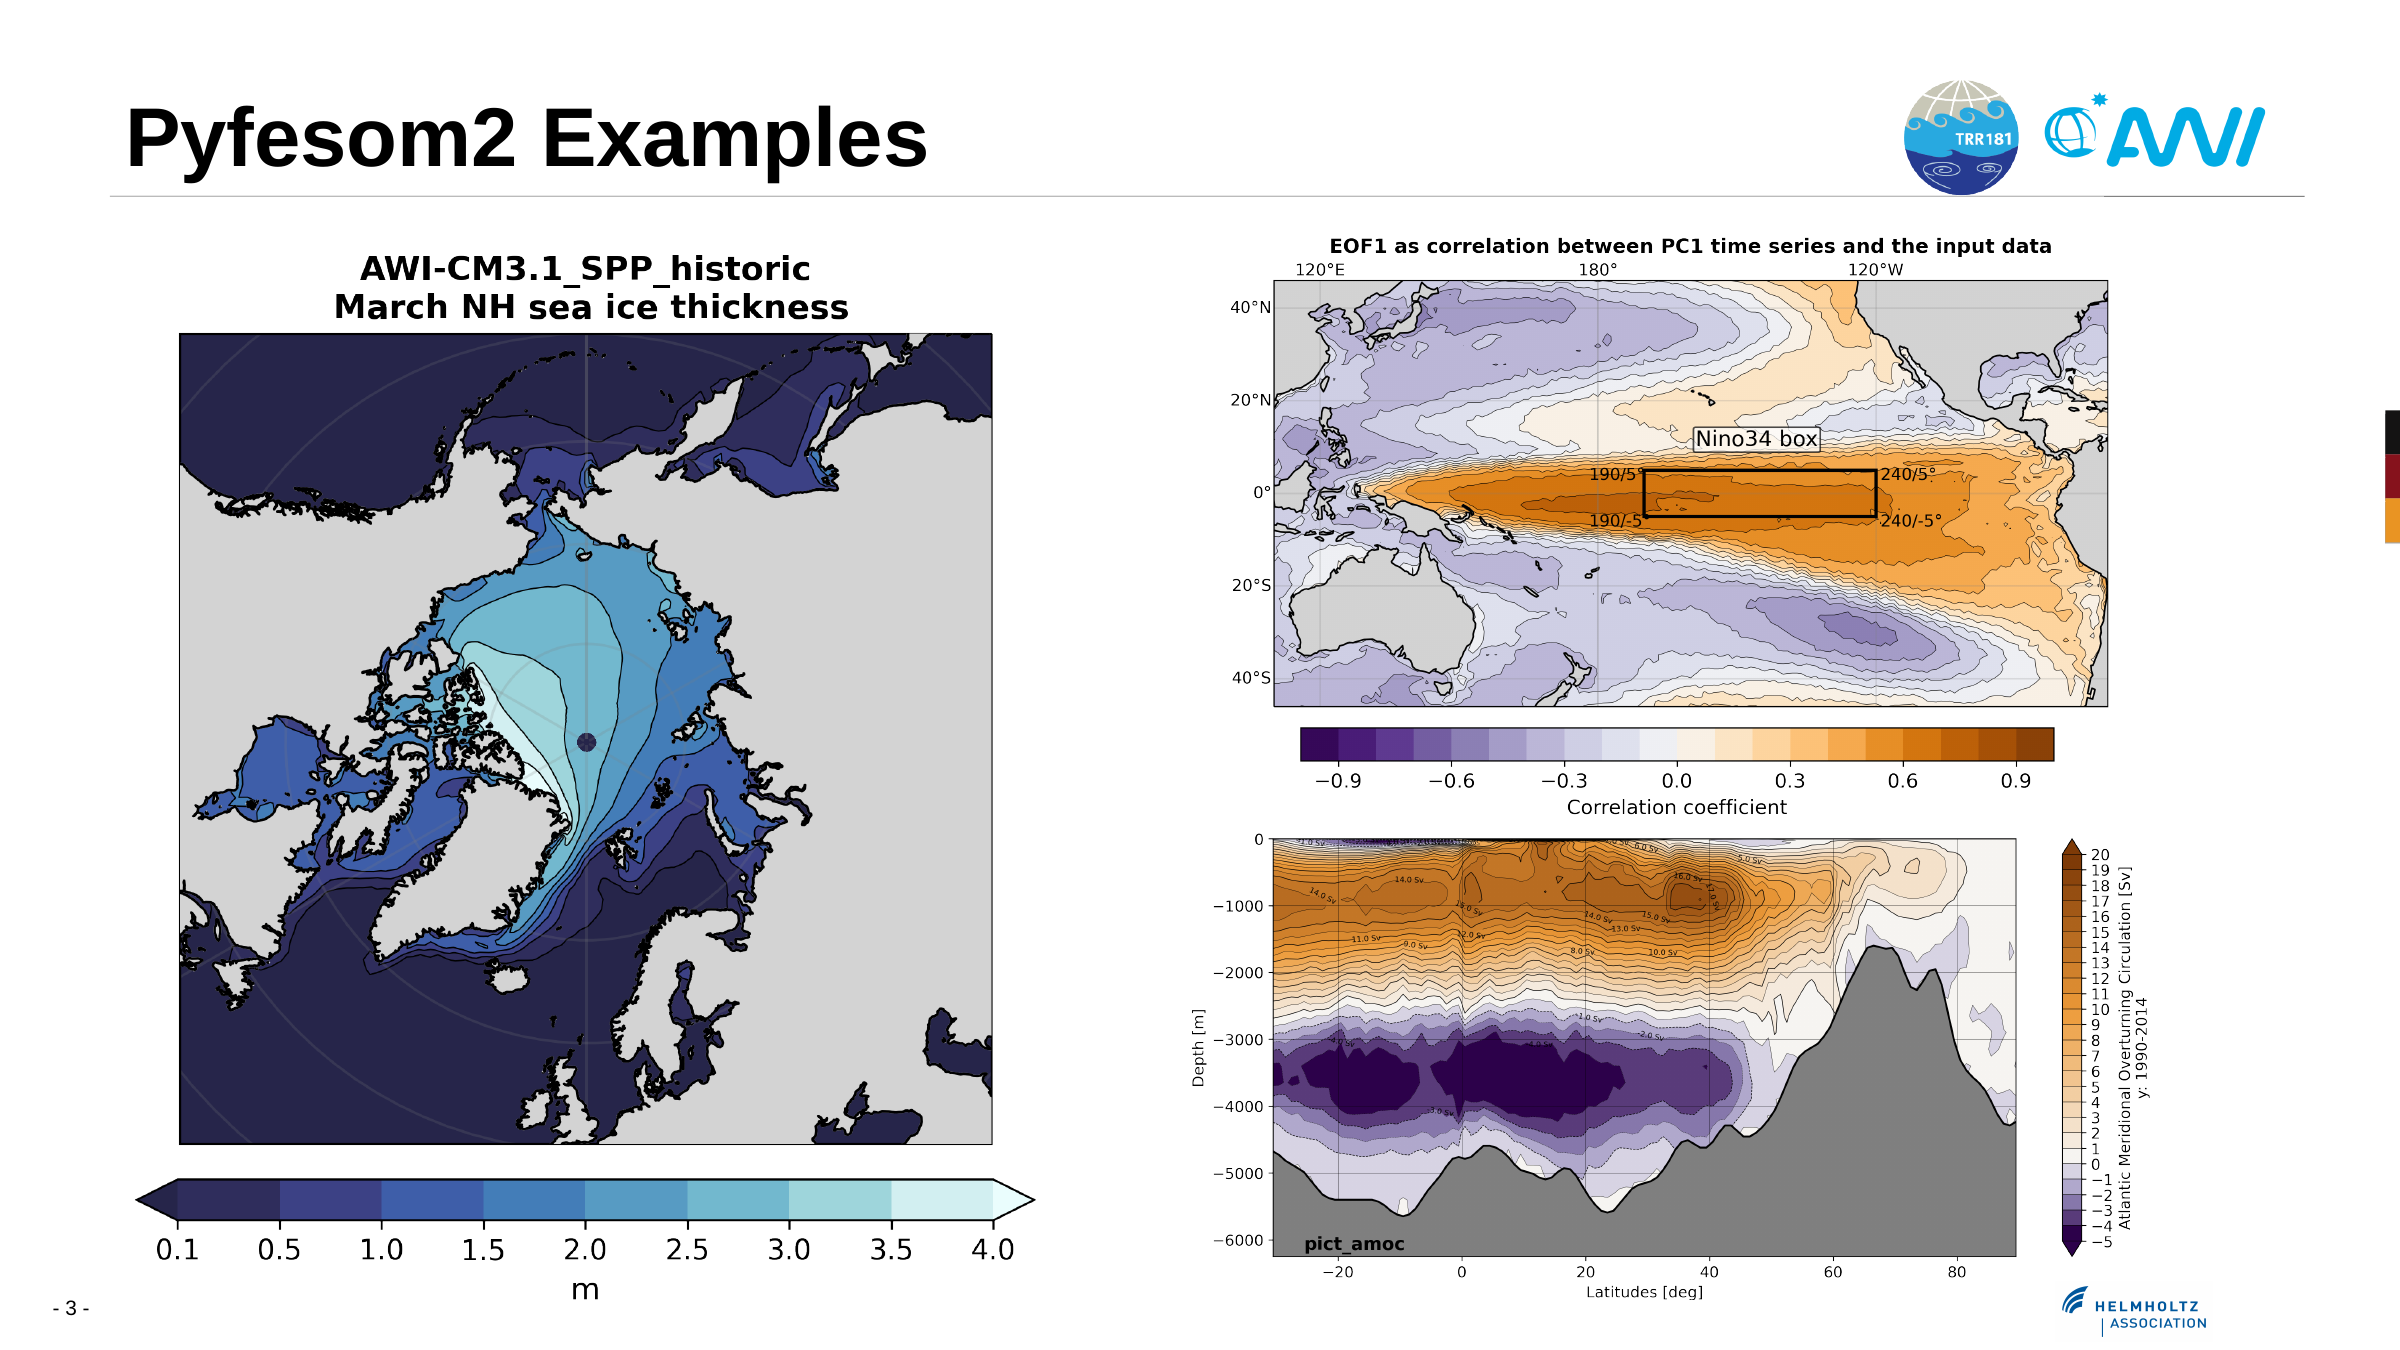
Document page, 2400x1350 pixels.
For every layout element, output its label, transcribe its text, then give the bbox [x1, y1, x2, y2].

text_box Pyfesom2 Examples [110, 75, 2297, 195]
picture [1139, 163, 2215, 827]
picture [118, 236, 1052, 1324]
picture [1192, 833, 2213, 1342]
